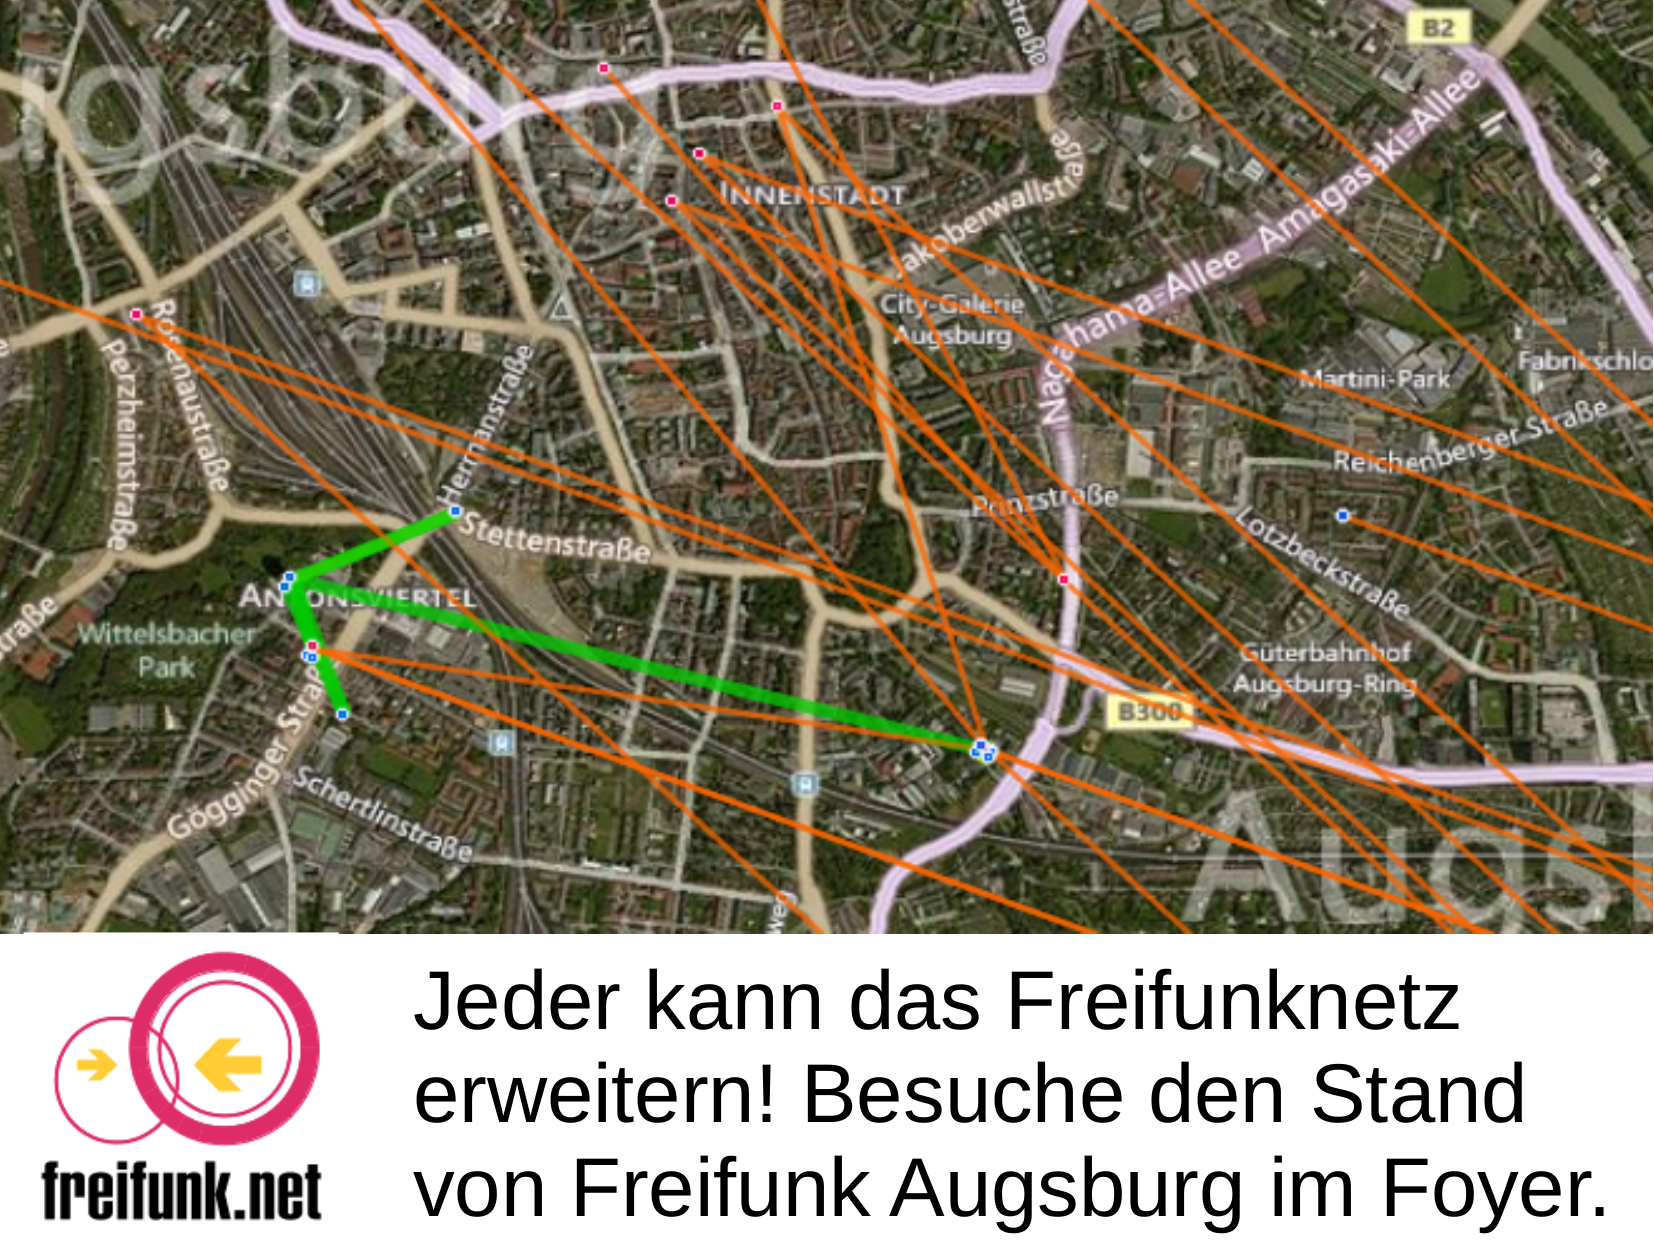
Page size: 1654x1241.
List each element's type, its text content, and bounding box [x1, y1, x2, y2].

title Jeder kann das Freifunknetz erweitern! Besuche den Stand von Freifunk Augsburg im Foyer. [413, 947, 1618, 1241]
picture [0, 0, 1653, 1241]
